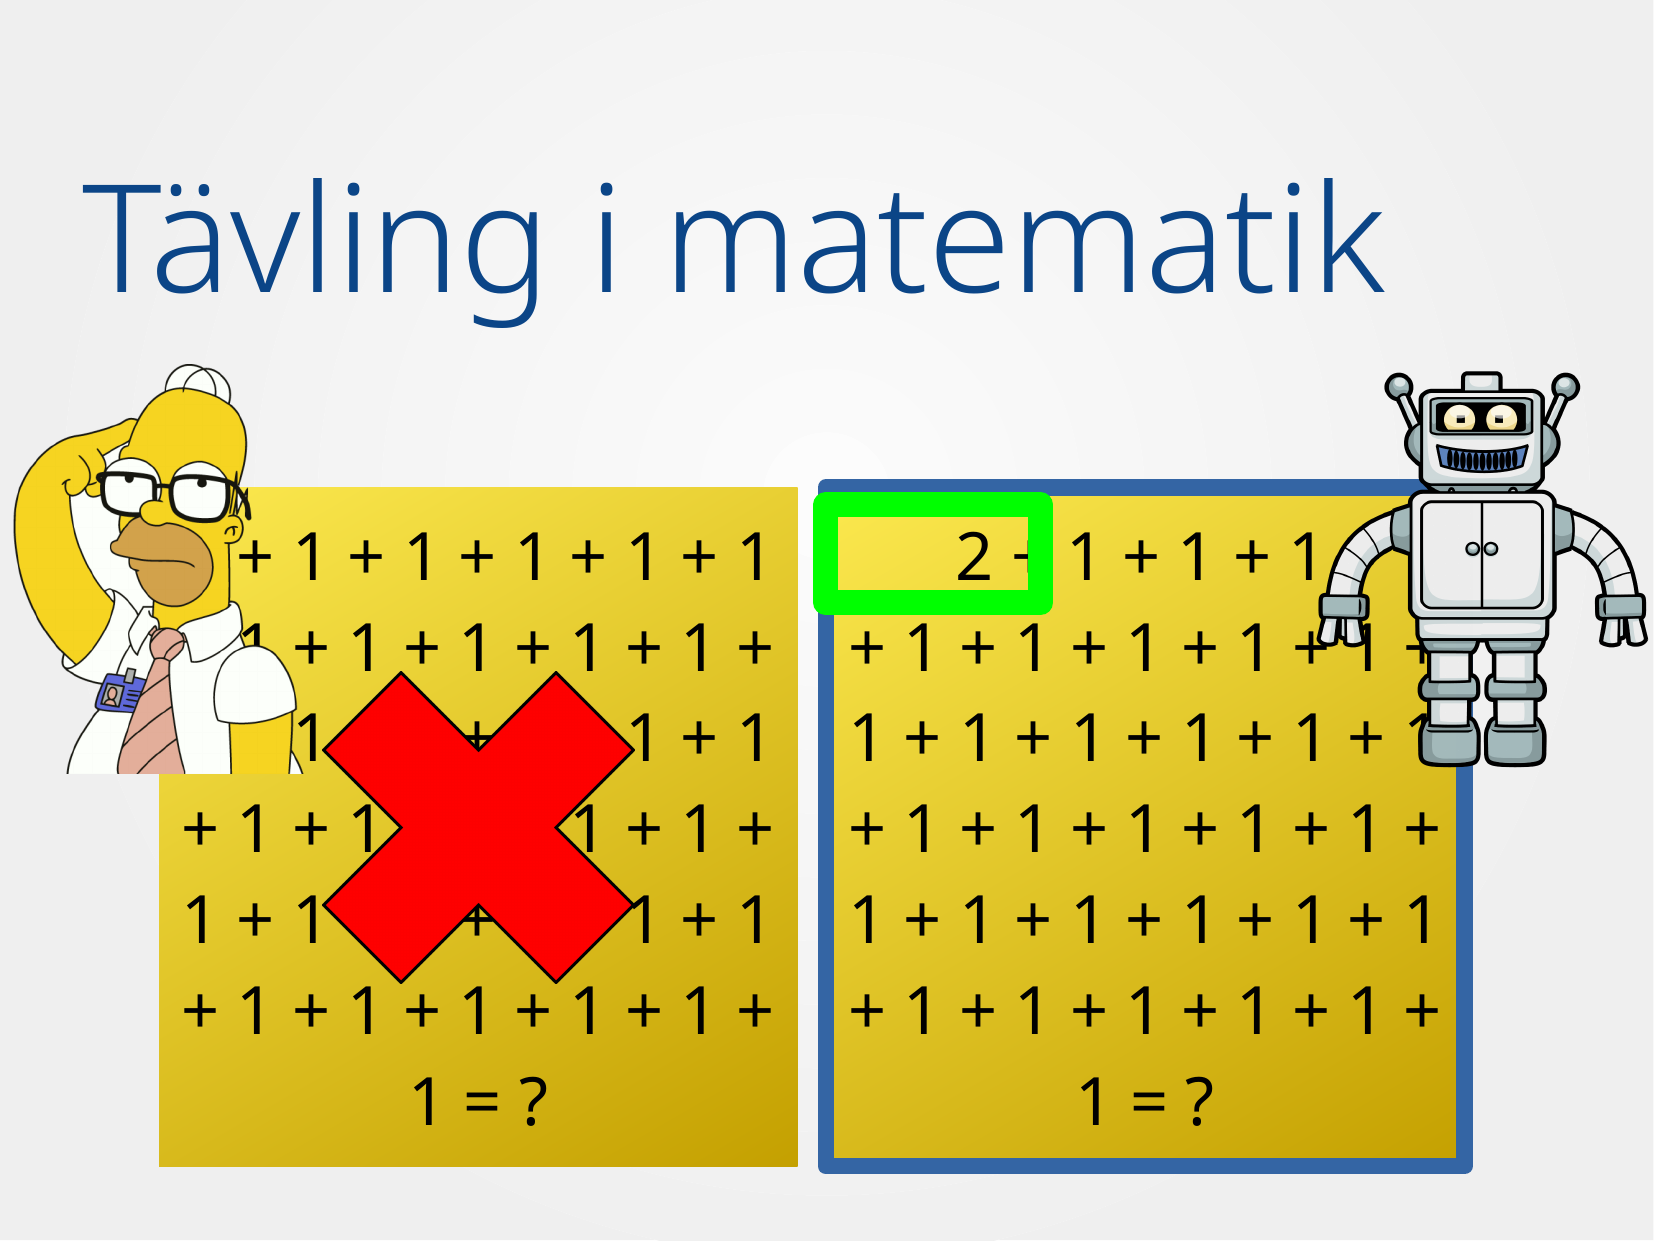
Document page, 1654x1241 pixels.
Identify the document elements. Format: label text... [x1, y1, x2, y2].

picture [1312, 364, 1653, 775]
list 2 + 1 + 1 + 1 + 1 + 1 + 1 + 1 + 1 + 1 + 1 + 1 + 1 + 1 + 1 + 1 + 1 + 1 + 1 + 1 + 1 + 1 + 1 + 1 + 1 + 1 + 1 + 1 + 1 + 1 + 1 + 1 + 1 = ? [825, 487, 1465, 1167]
list 1 + 1 + 1 + 1 + 1 + 1 + 1 + 1 + 1 + 1 + 1 + 1 + 1 + 1 + 1 + 1 + 1 + 1 + 1 + 1 + 1 + 1 + 1 + 1 + 1 + 1 + 1 + 1 + 1 + 1 + 1 + 1 + 1 + 1 = ? [159, 487, 798, 1167]
list 2 + 1 + 1 + 1 + 1 + 1 + 1 + 1 + 1 + 1 + 1 + 1 + 1 + 1 + 1 + 1 + 1 + 1 + 1 + 1 + 1 + 1 + 1 + 1 + 1 + 1 + 1 + 1 + 1 + 1 + 1 + 1 + 1 = ? [838, 517, 1028, 590]
picture [0, 364, 313, 774]
title Tävling i matematik [82, 80, 1654, 337]
picture [322, 671, 635, 984]
